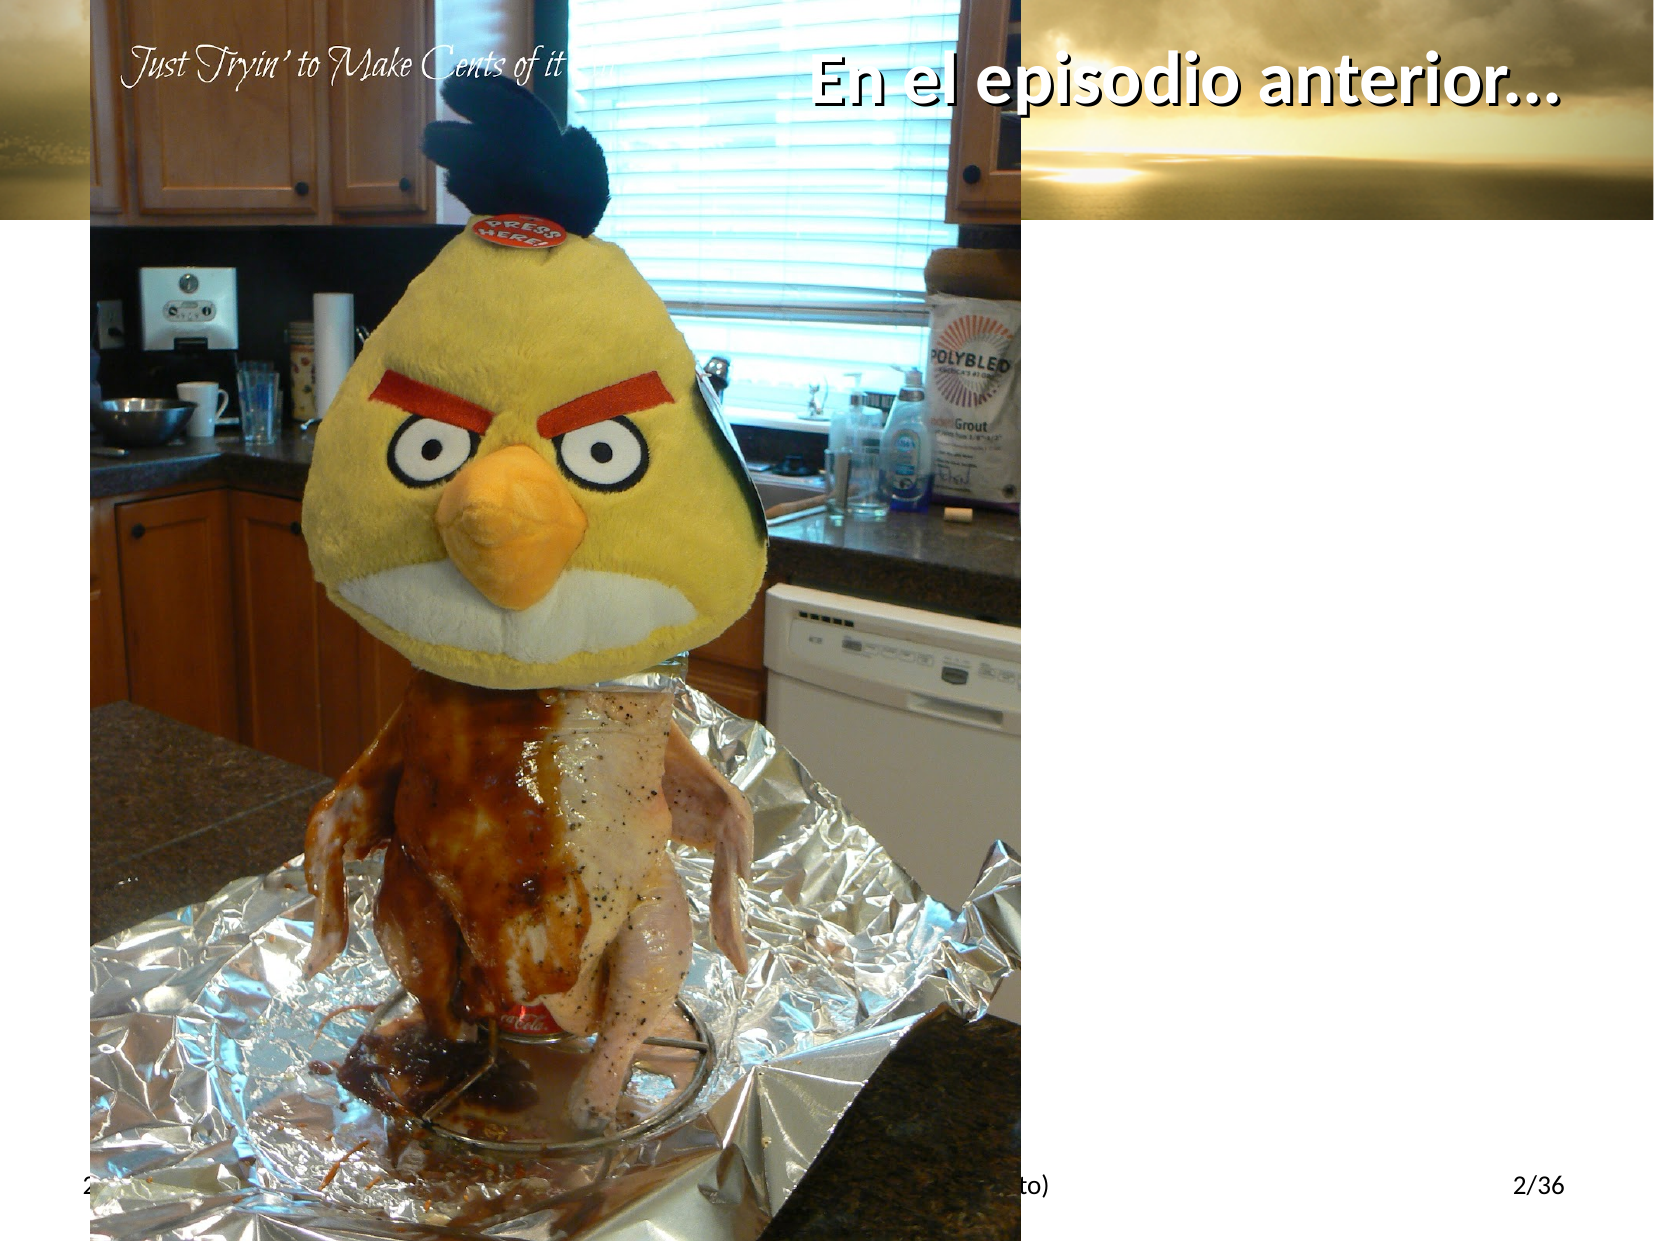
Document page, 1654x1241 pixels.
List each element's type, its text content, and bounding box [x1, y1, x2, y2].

picture [0, 0, 1654, 1241]
title En el episodio anterior... [75, 19, 1564, 151]
